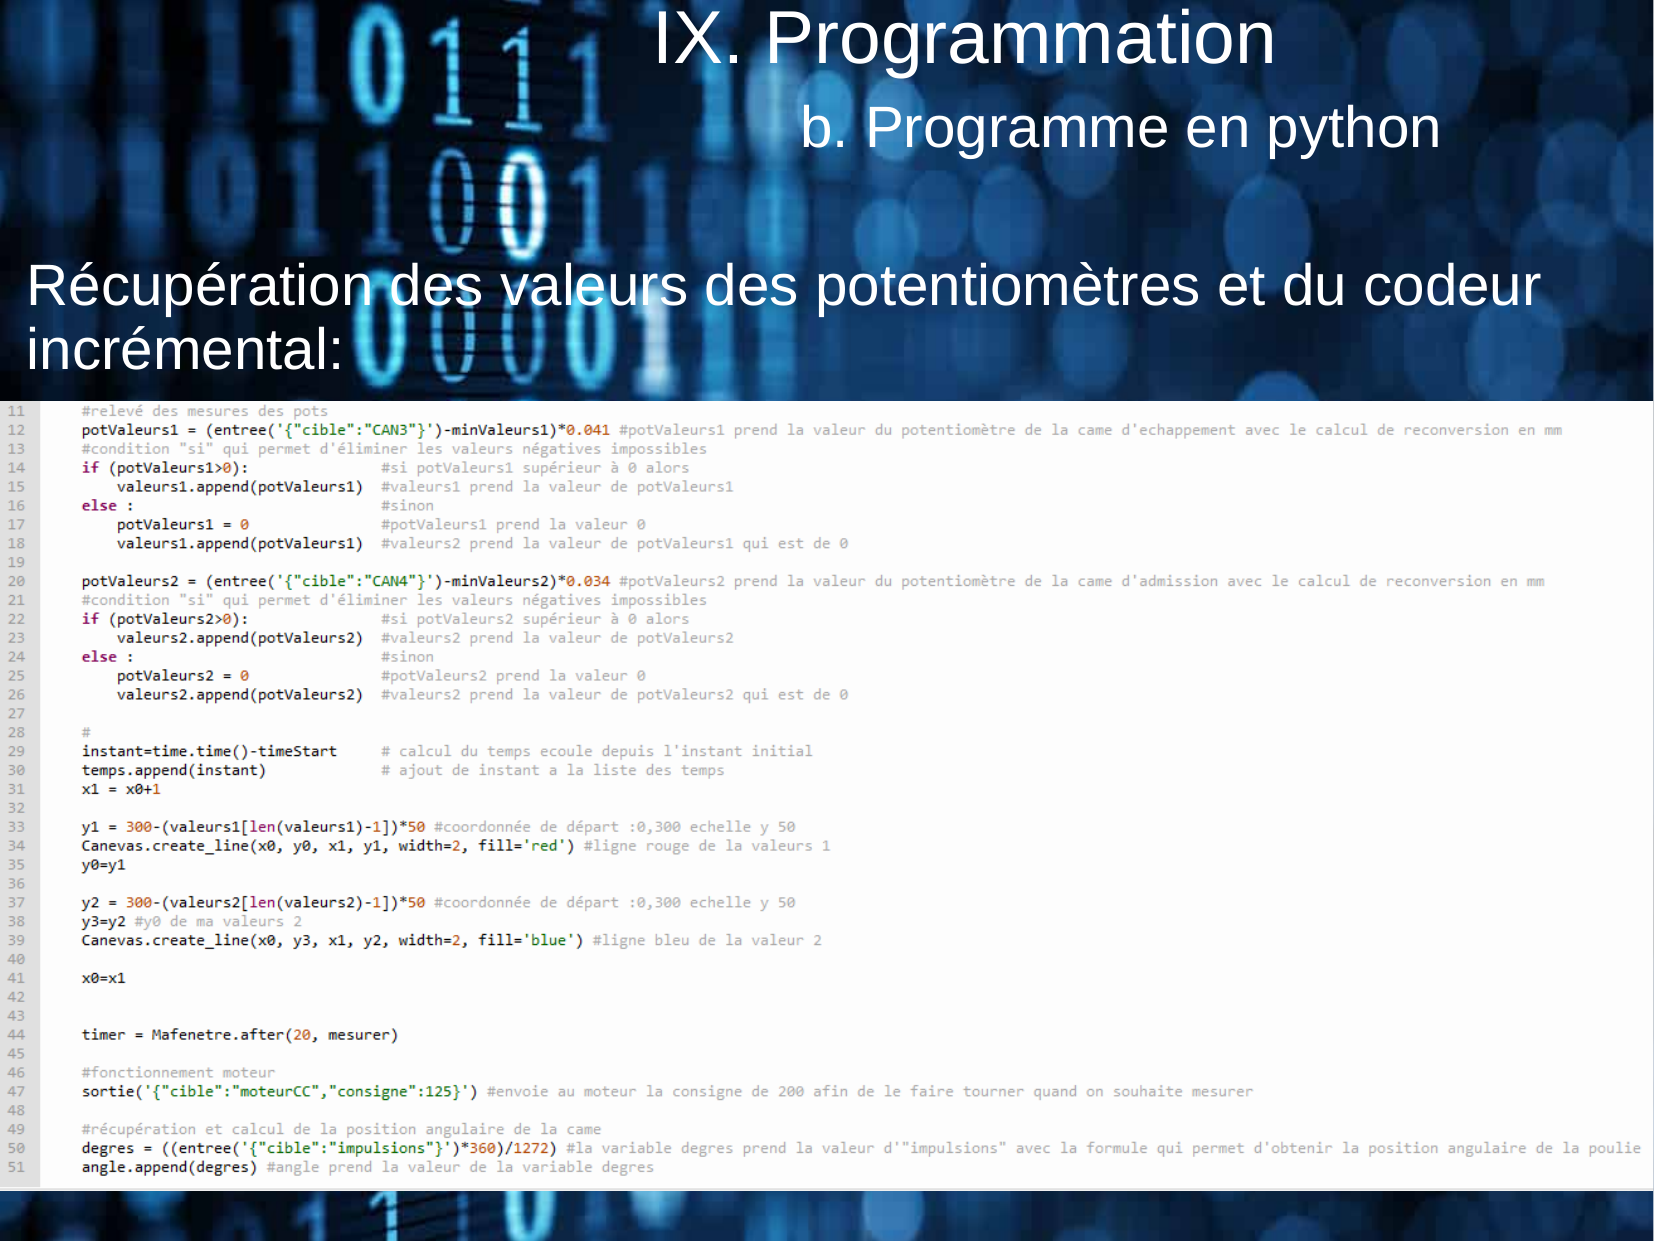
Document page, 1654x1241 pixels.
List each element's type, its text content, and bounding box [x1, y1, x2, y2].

picture [0, 0, 1654, 1241]
text_box IX. Programmation b. Programme en python [637, 0, 1654, 256]
text_box Récupération des valeurs des potentiomètres et du codeur incrémental: [11, 244, 1607, 455]
